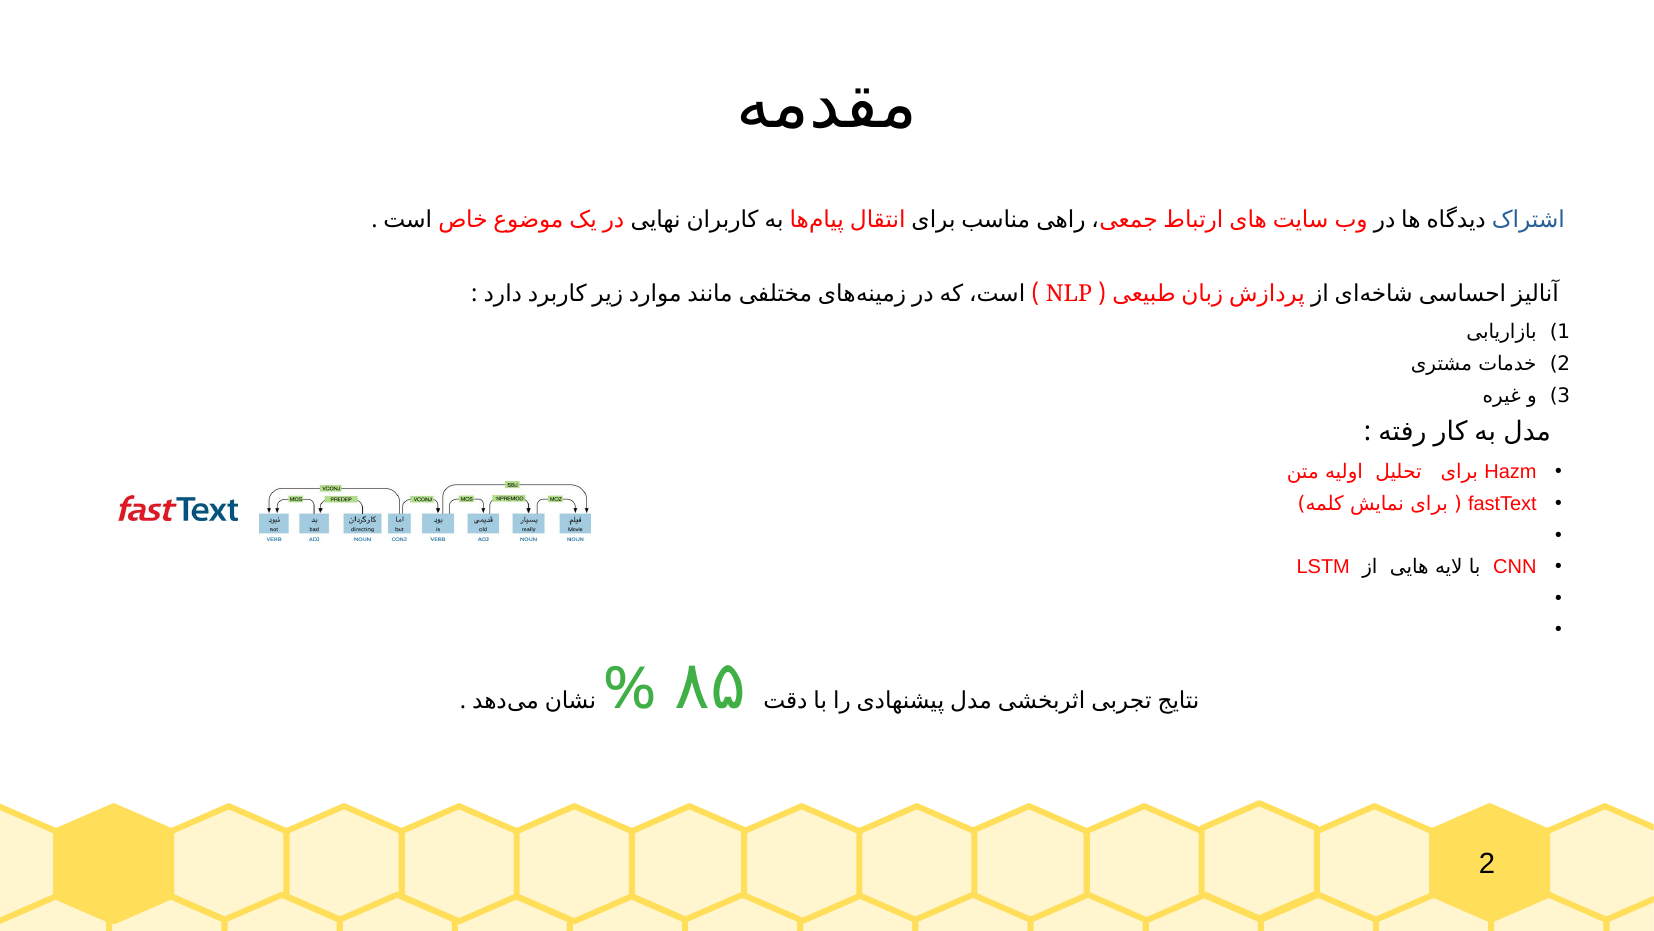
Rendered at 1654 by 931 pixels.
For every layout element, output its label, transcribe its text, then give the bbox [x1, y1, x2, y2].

picture [118, 495, 238, 521]
picture [259, 481, 591, 542]
picture [233, 507, 238, 517]
title مقدمه [88, 29, 1565, 178]
list اشتراک دیدگاه ها در وب سایت های ارتباط جمعی، راهی مناسب برای انتقال پیام‌ها به کاربران نهایی در یک موضوع خاص است . آنالیز احساسی شاخه‌ای از پردازش زبان طبیعی ( NLP ) است، که در زمینه‌های مختلفی مانند موارد زیر کاربرد دارد : بازاریابی خدمات مشتری و غیره مدل به کار رفته : Hazm برای تحلیل اولیه متن fastText ( برای نمایش کلمه) CNN با لایه هایی از LSTM نتایج تجربی اثربخشی مدل پیشنهادی را با دقت ۸۵ % نشان می‌دهد . [88, 206, 1565, 739]
